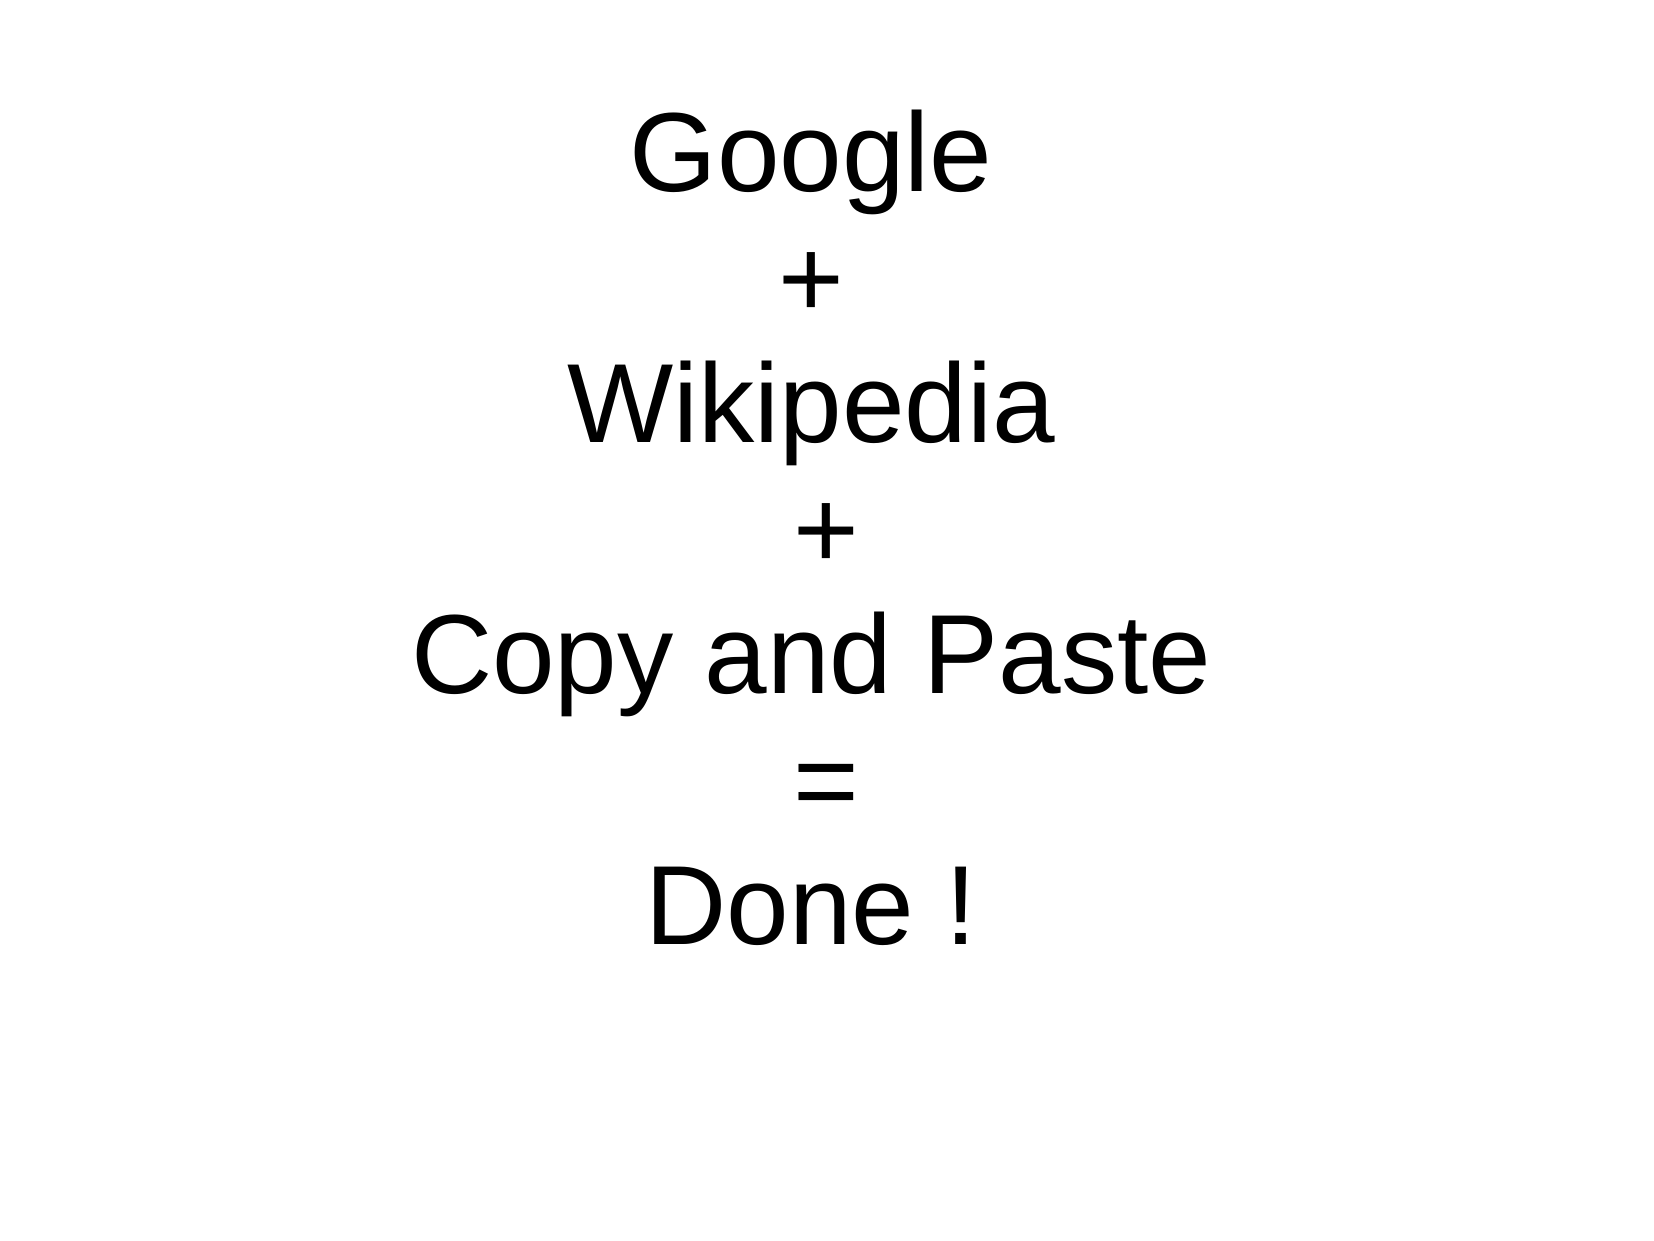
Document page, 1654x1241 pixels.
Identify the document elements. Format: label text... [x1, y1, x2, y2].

subtitle Google + Wikipedia + Copy and Paste = Done ! [82, 49, 1571, 1010]
